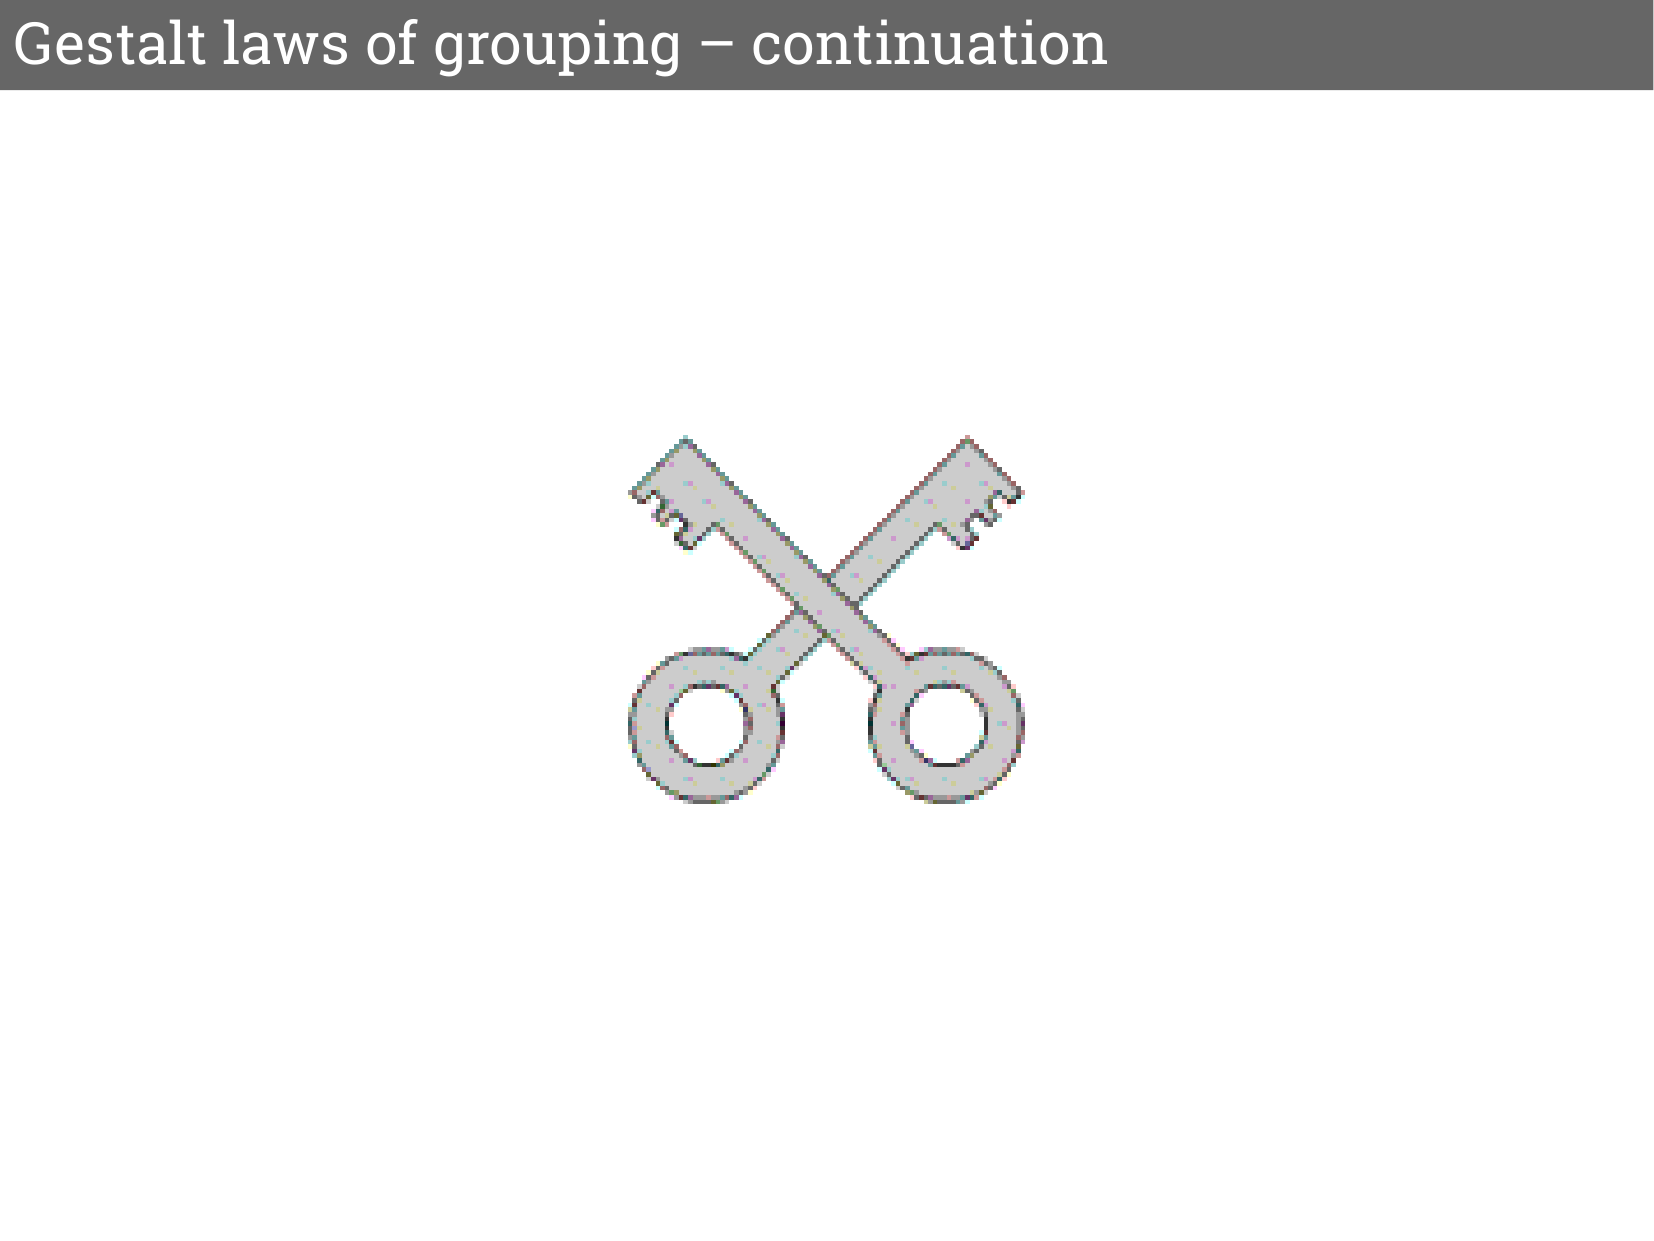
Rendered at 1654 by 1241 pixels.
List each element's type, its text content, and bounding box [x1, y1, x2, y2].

text_box Gestalt laws of grouping – continuation [0, 0, 1654, 89]
picture [596, 389, 1058, 851]
